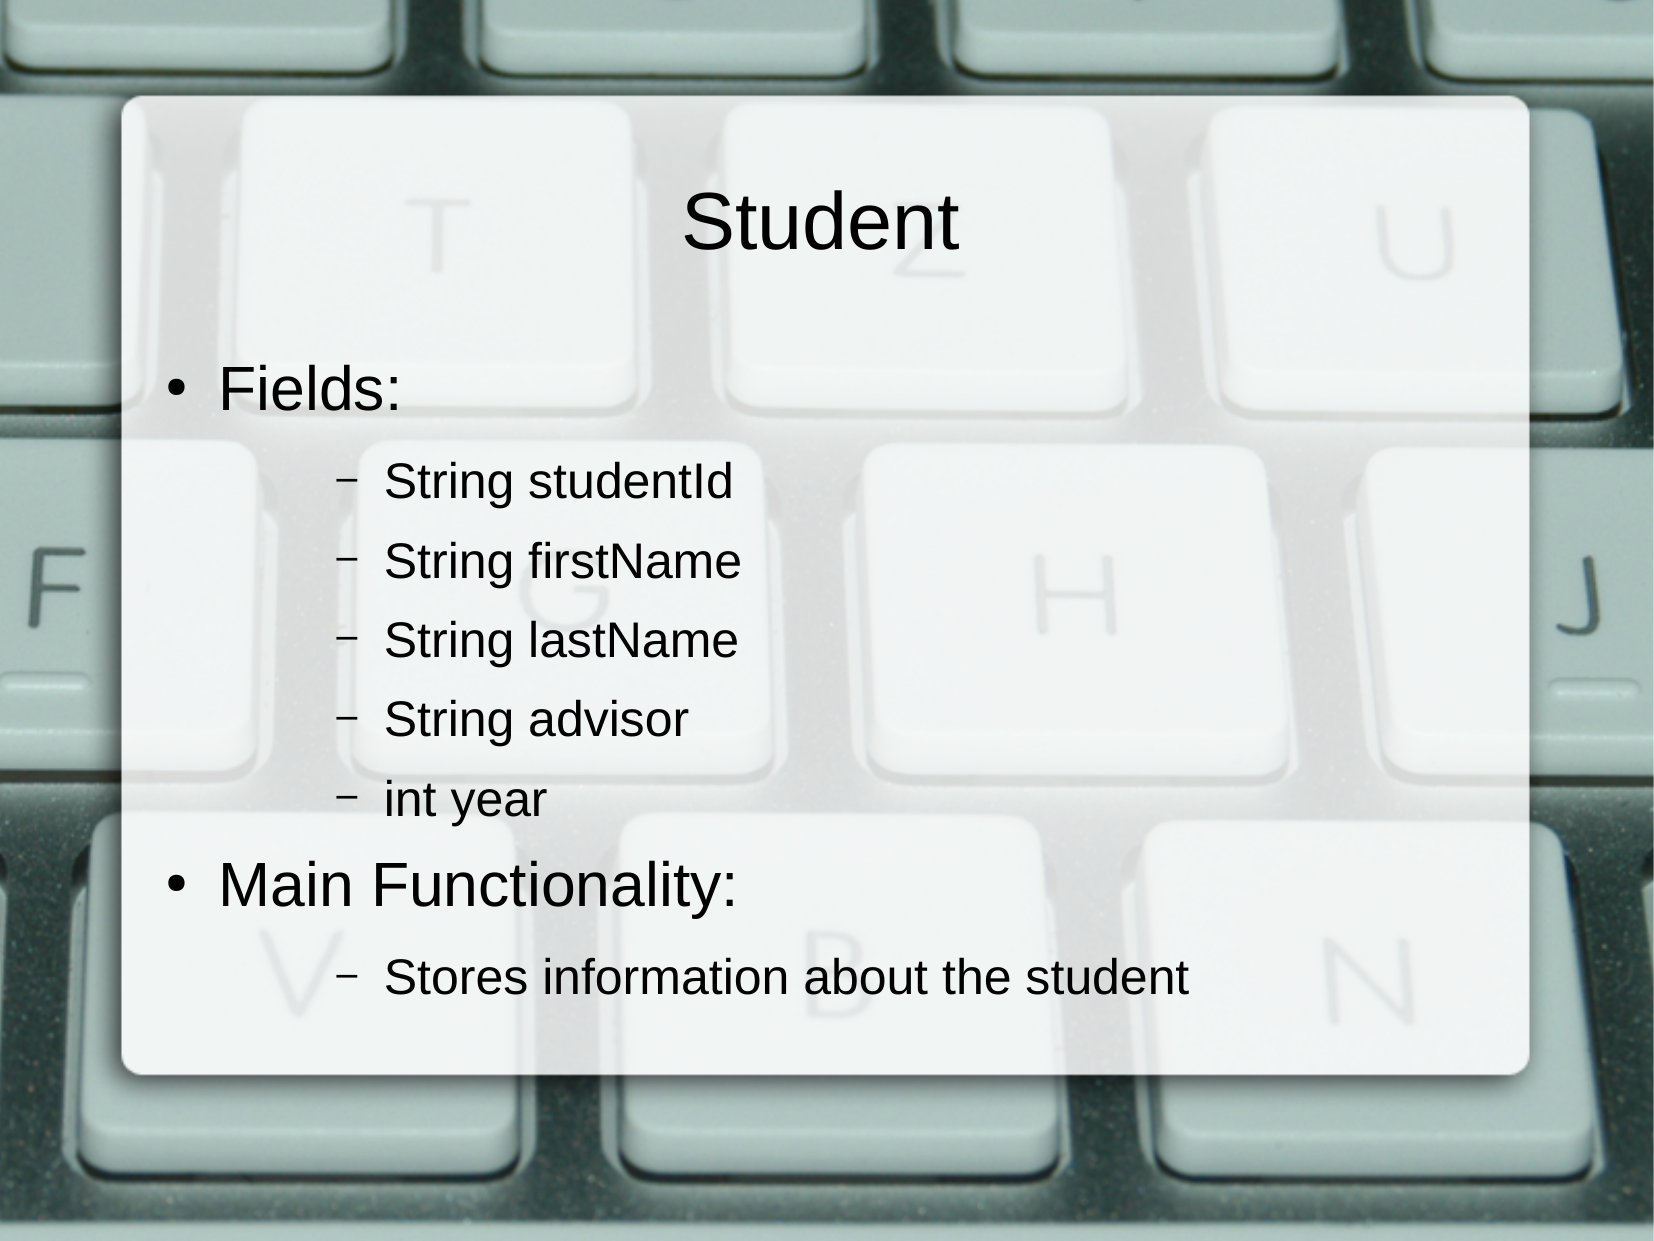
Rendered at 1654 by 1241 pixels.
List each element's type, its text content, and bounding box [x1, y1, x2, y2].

picture [0, 0, 1654, 1241]
list Fields: String studentId String firstName String lastName String advisor int year Main Functionality: Stores information about the student [147, 354, 1506, 1074]
title Student [135, 117, 1506, 325]
